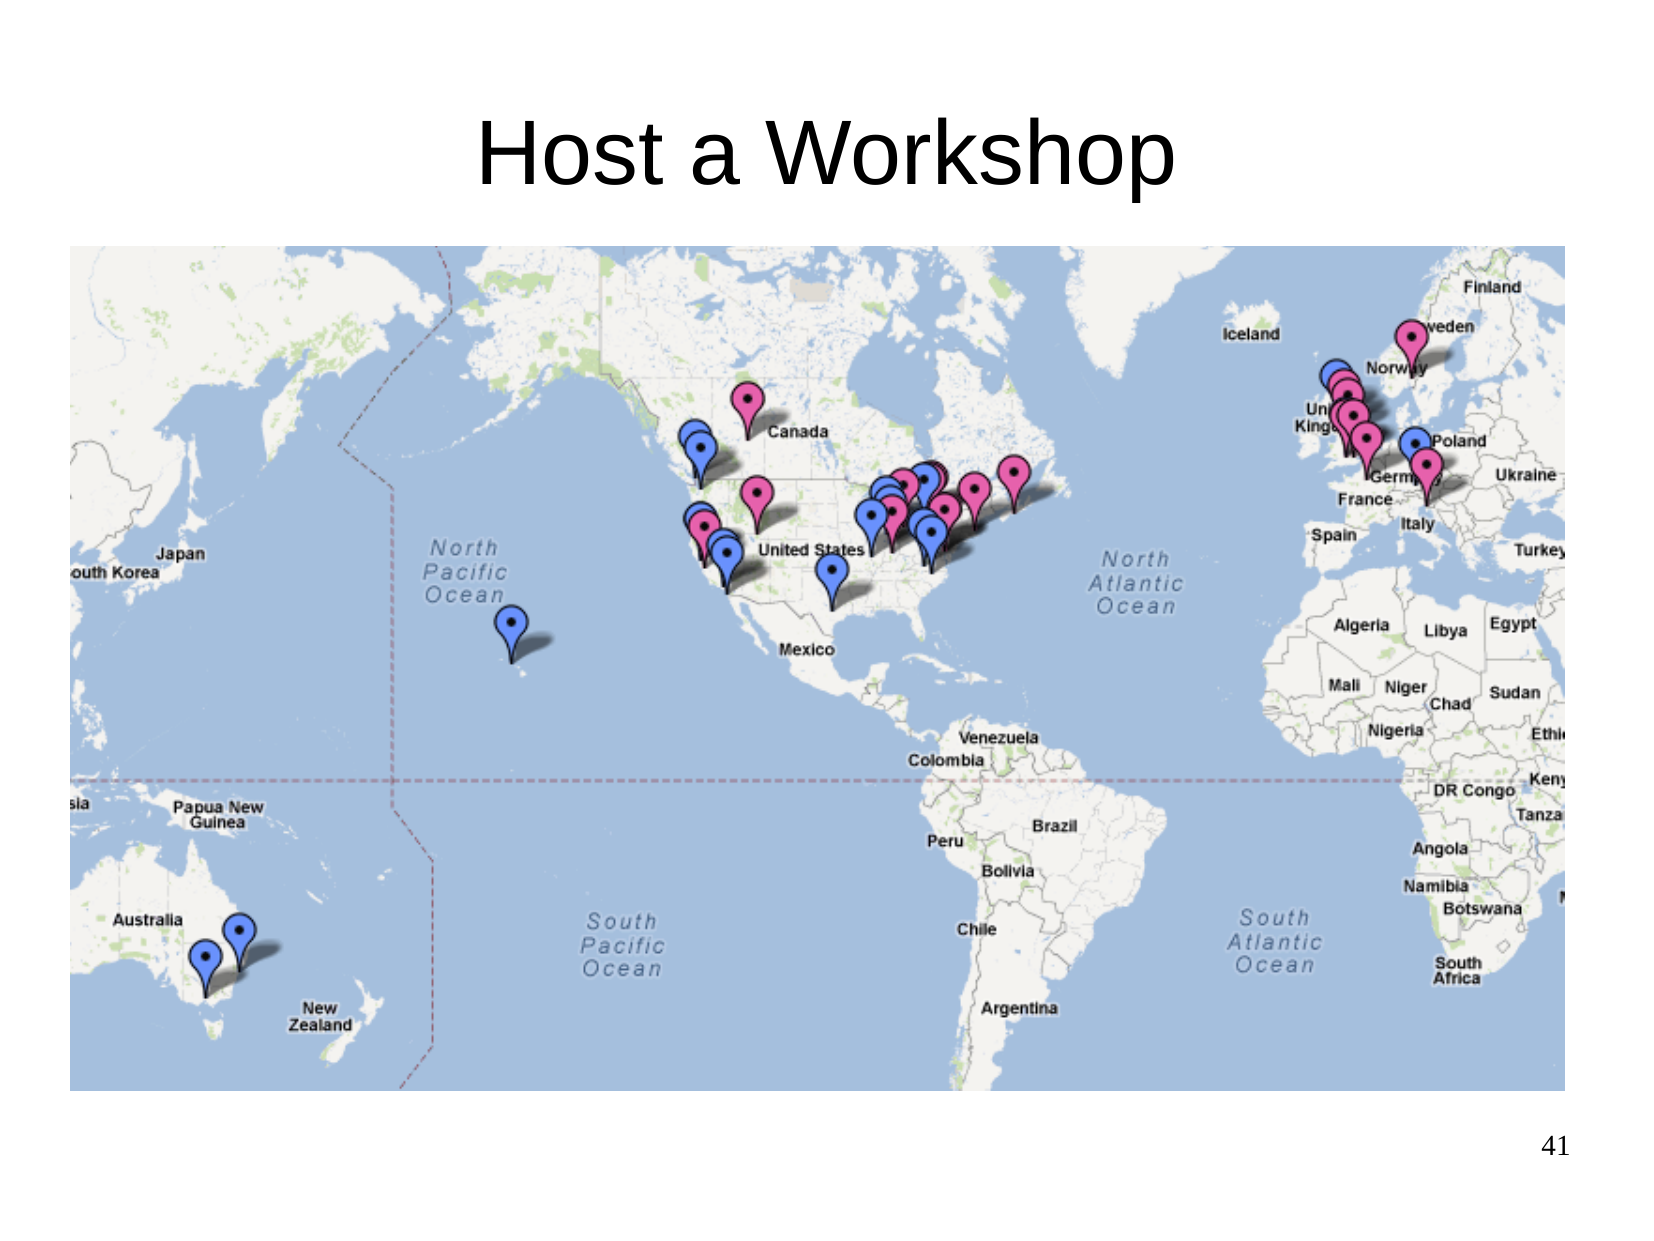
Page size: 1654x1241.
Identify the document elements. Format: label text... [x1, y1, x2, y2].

picture [70, 246, 1565, 1091]
title Host a Workshop [82, 49, 1571, 257]
